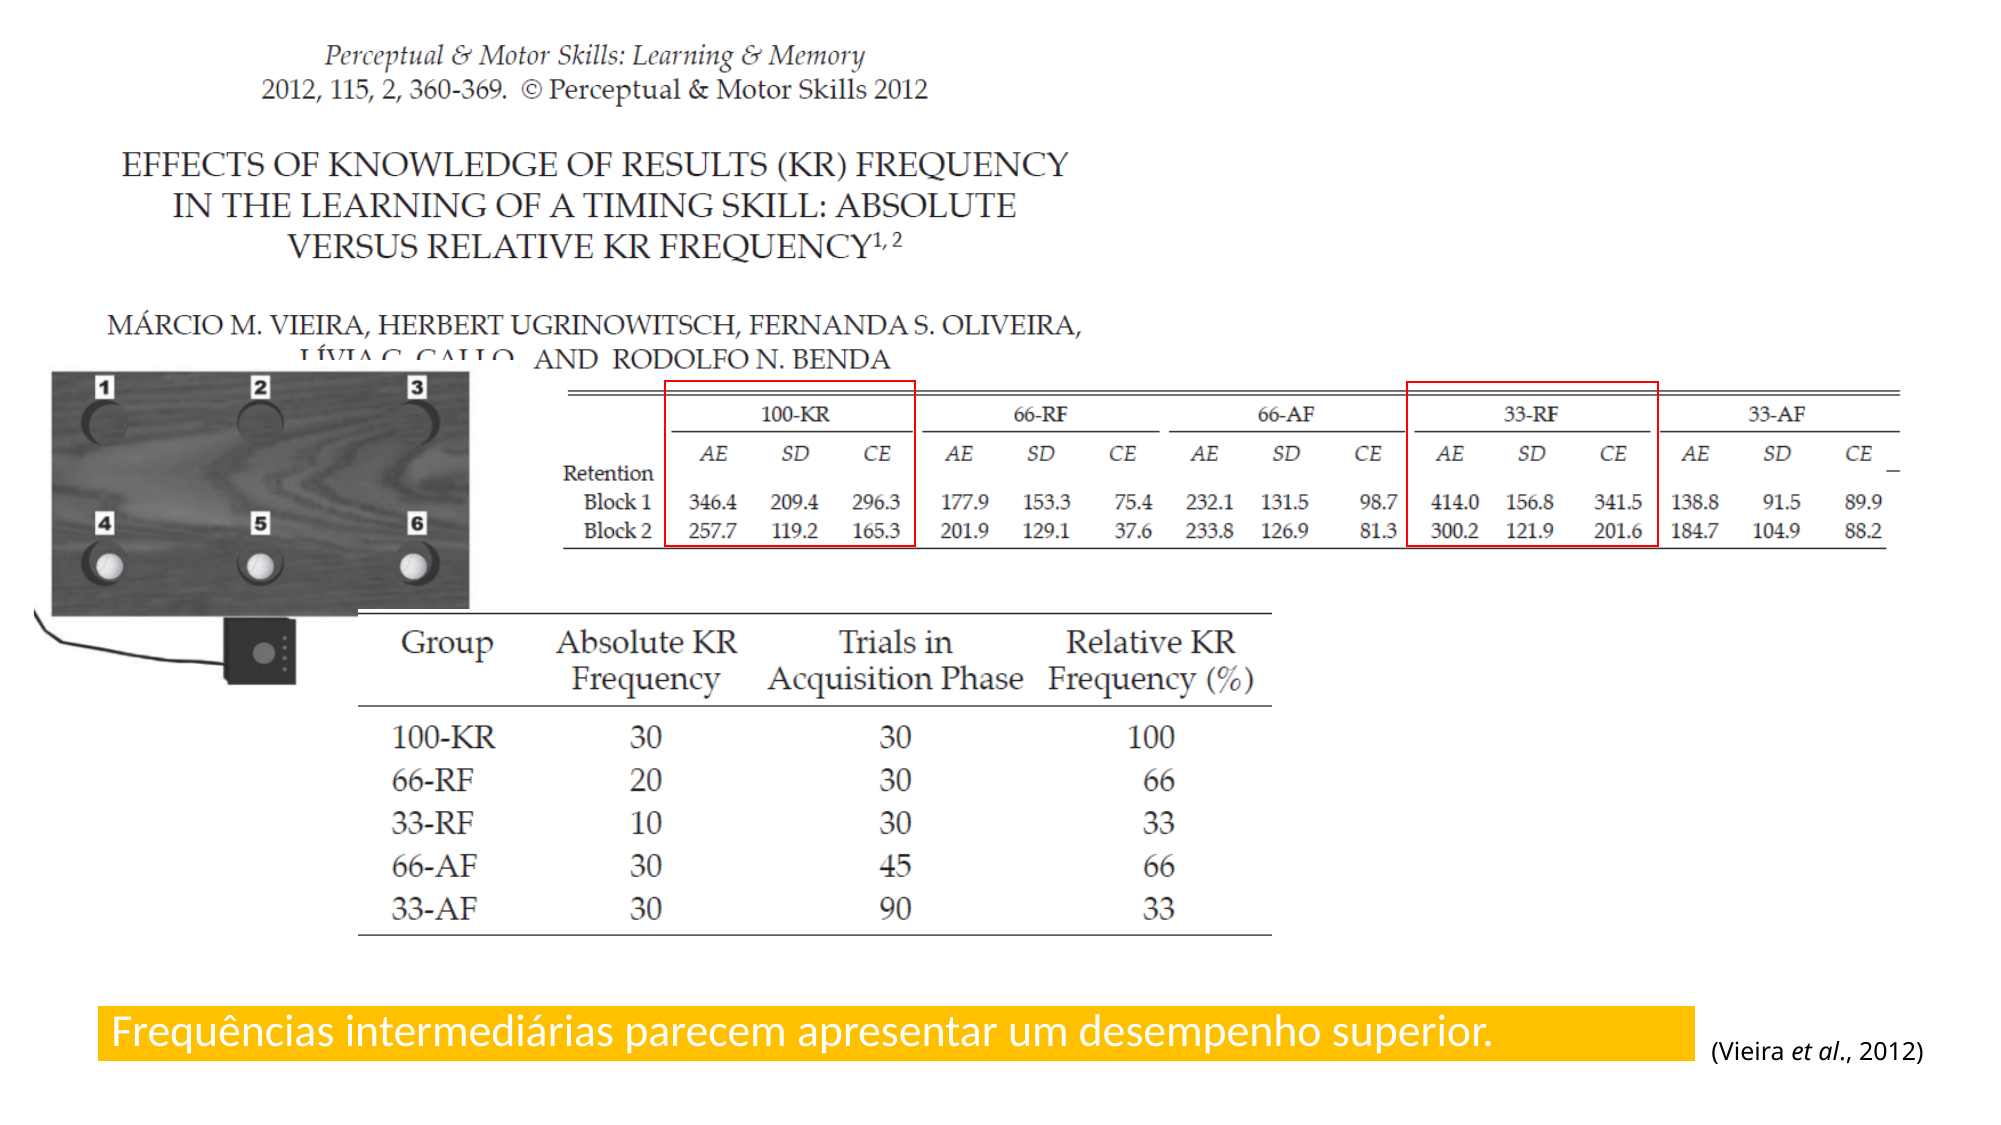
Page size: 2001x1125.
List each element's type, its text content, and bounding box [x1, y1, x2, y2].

picture [33, 20, 1926, 939]
text_box Frequências intermediárias parecem apresentar um desempenho superior. [96, 1004, 1697, 1063]
title (Vieira et al., 2012) [1696, 997, 1971, 1109]
picture [1408, 385, 1657, 545]
